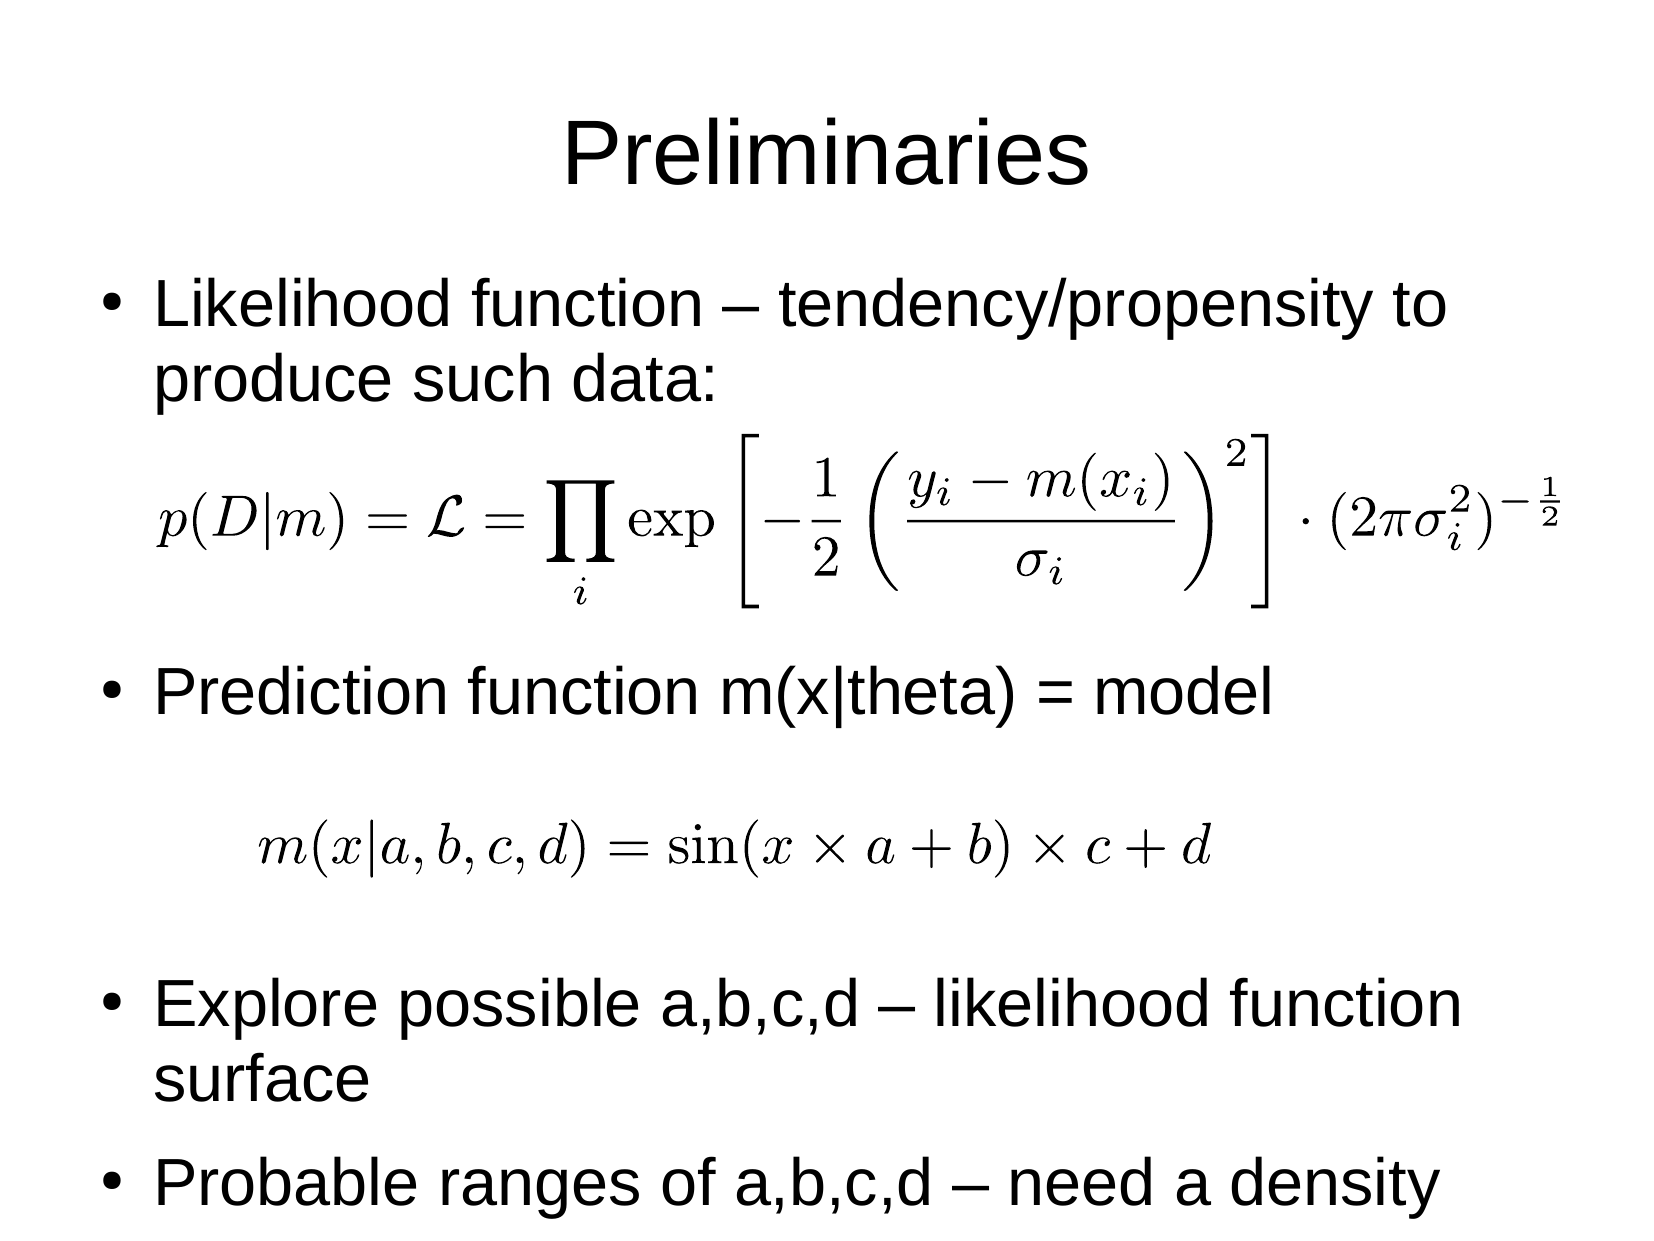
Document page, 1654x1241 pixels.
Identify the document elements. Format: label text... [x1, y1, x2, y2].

list Likelihood function – tendency/propensity to produce such data: Prediction function m(x|theta) = model Explore possible a,b,c,d – likelihood function surface Probable ranges of a,b,c,d – need a density [82, 266, 1613, 1241]
text_box [257, 819, 1212, 878]
text_box [156, 433, 1560, 609]
title Preliminaries [82, 49, 1571, 257]
